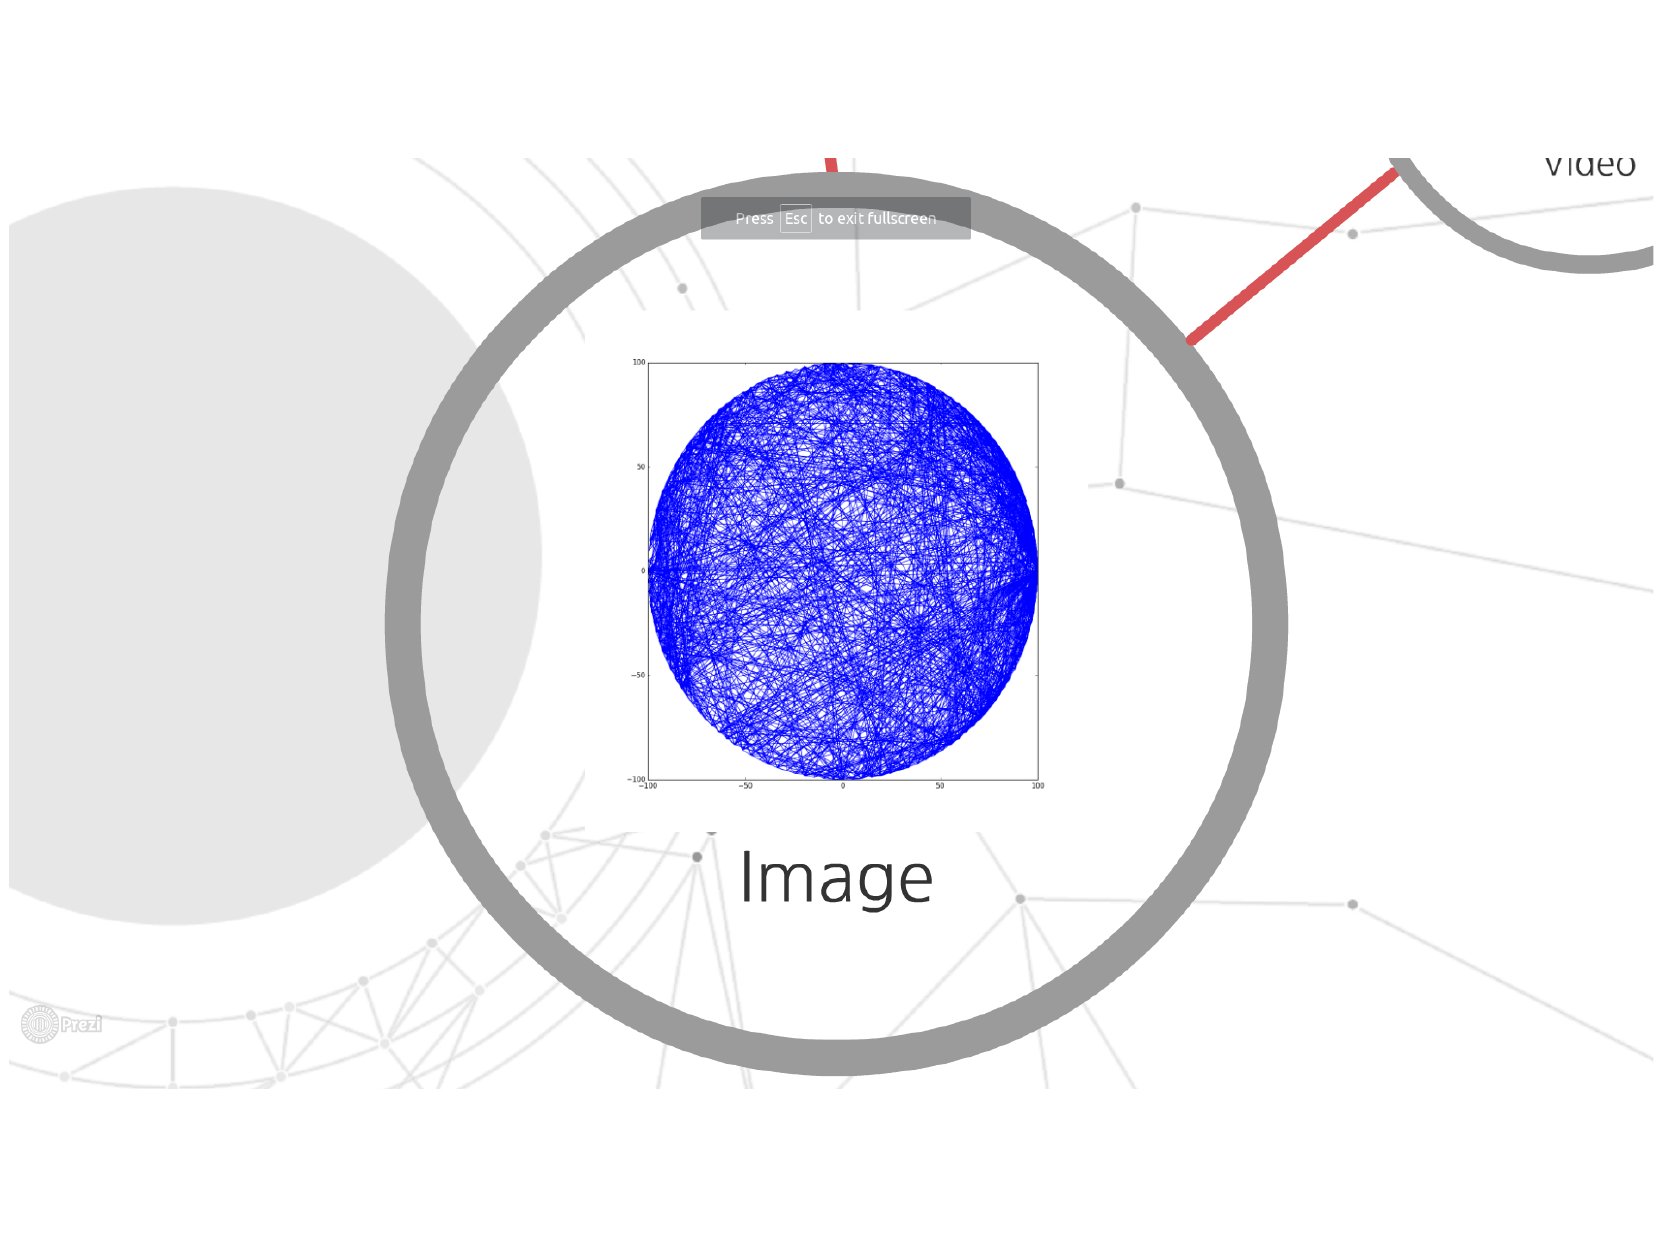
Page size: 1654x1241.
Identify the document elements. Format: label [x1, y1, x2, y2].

picture [9, 158, 1654, 1089]
